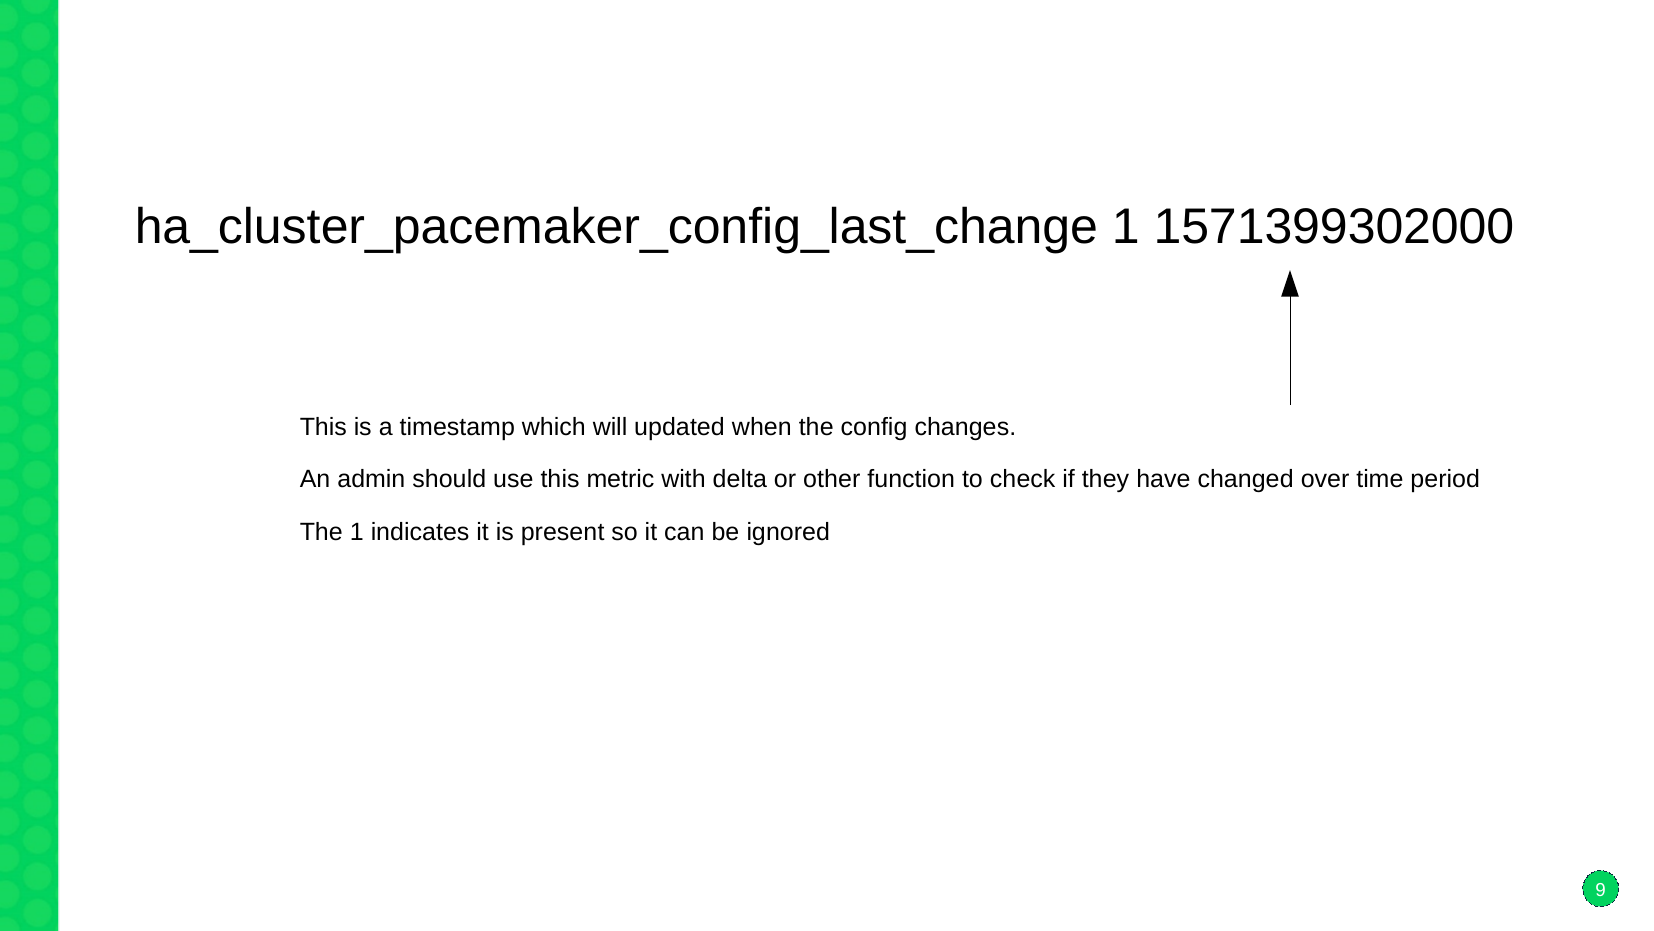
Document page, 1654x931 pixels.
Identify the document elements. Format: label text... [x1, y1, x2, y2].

text_box ha_cluster_pacemaker_config_last_change 1 1571399302000 [120, 30, 1555, 391]
text_box This is a timestamp which will updated when the config changes. An admin should use this metric with delta or other function to check if they have changed over time period The 1 indicates it is present so it can be ignored [285, 405, 1501, 616]
picture [0, 0, 76, 931]
